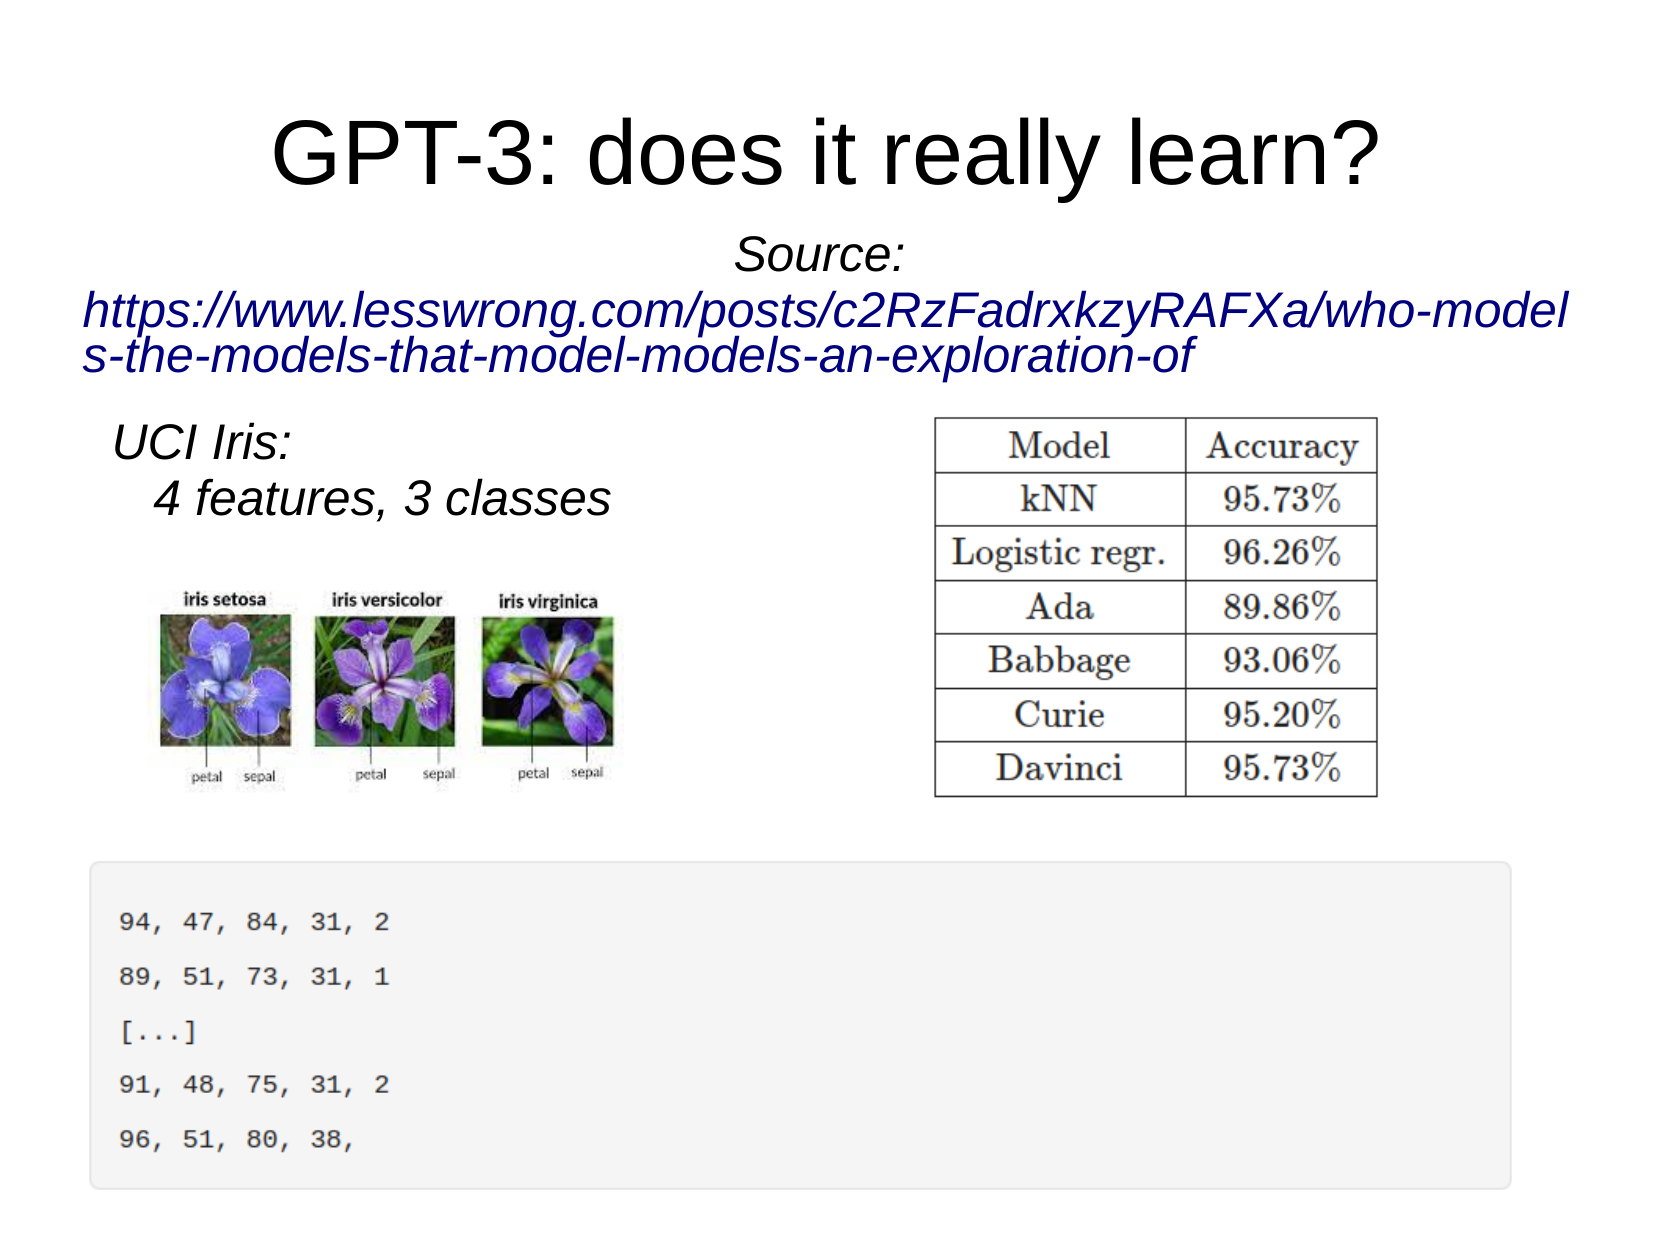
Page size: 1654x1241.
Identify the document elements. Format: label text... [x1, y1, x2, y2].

picture [71, 849, 1540, 1205]
title GPT-3: does it really learn? [82, 49, 1571, 226]
text_box UCI Iris: 4 features, 3 classes [96, 406, 759, 645]
picture [919, 405, 1389, 810]
subtitle Source: https://www.lesswrong.com/posts/c2RzFadrxkzyRAFXa/who-models-the-models-that-model-models-an-exploration-of [82, 226, 1571, 339]
picture [123, 645, 649, 802]
